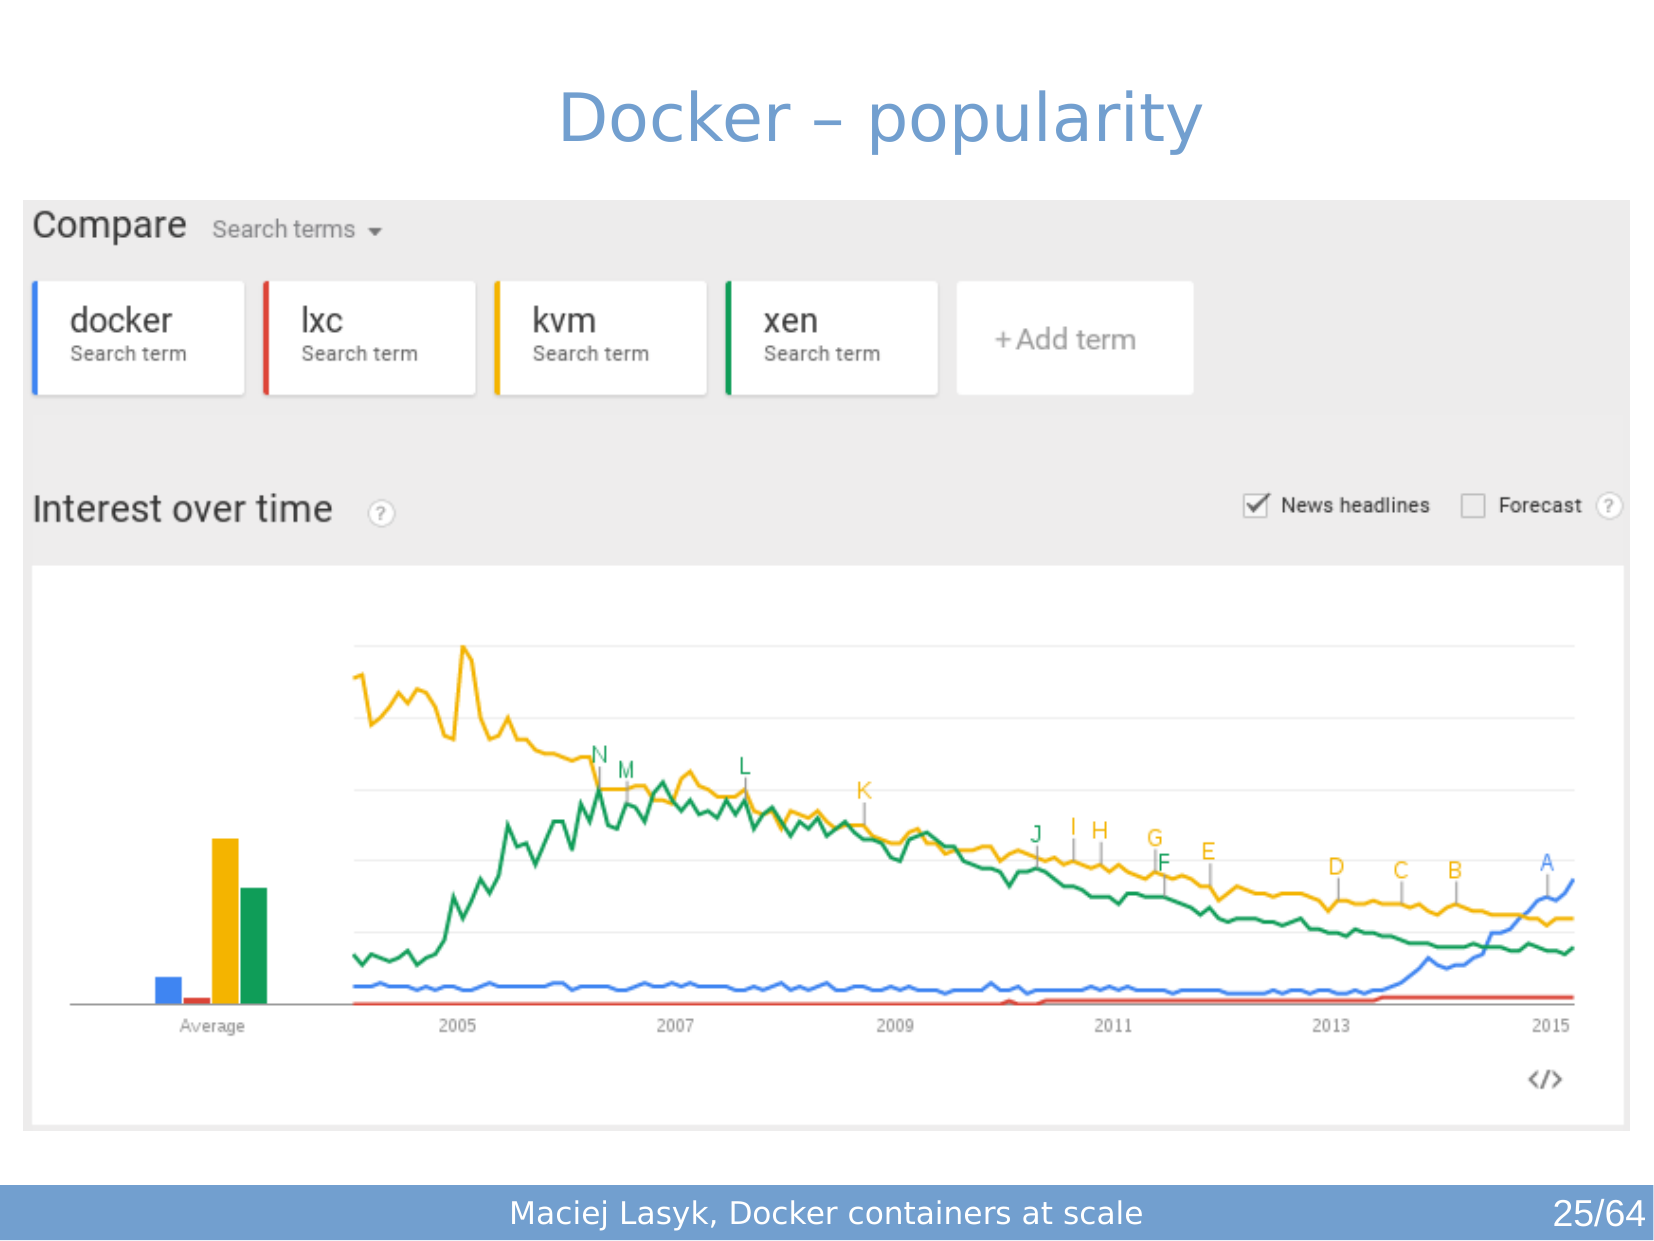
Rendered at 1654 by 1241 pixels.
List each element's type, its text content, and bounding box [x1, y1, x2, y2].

text_box Maciej Lasyk, Docker containers at scale [494, 1188, 1160, 1240]
text_box [0, 1185, 1527, 1241]
text_box 25/64 [1527, 1185, 1654, 1241]
picture [23, 200, 1630, 1131]
text_box Docker – popularity [542, 72, 1221, 166]
